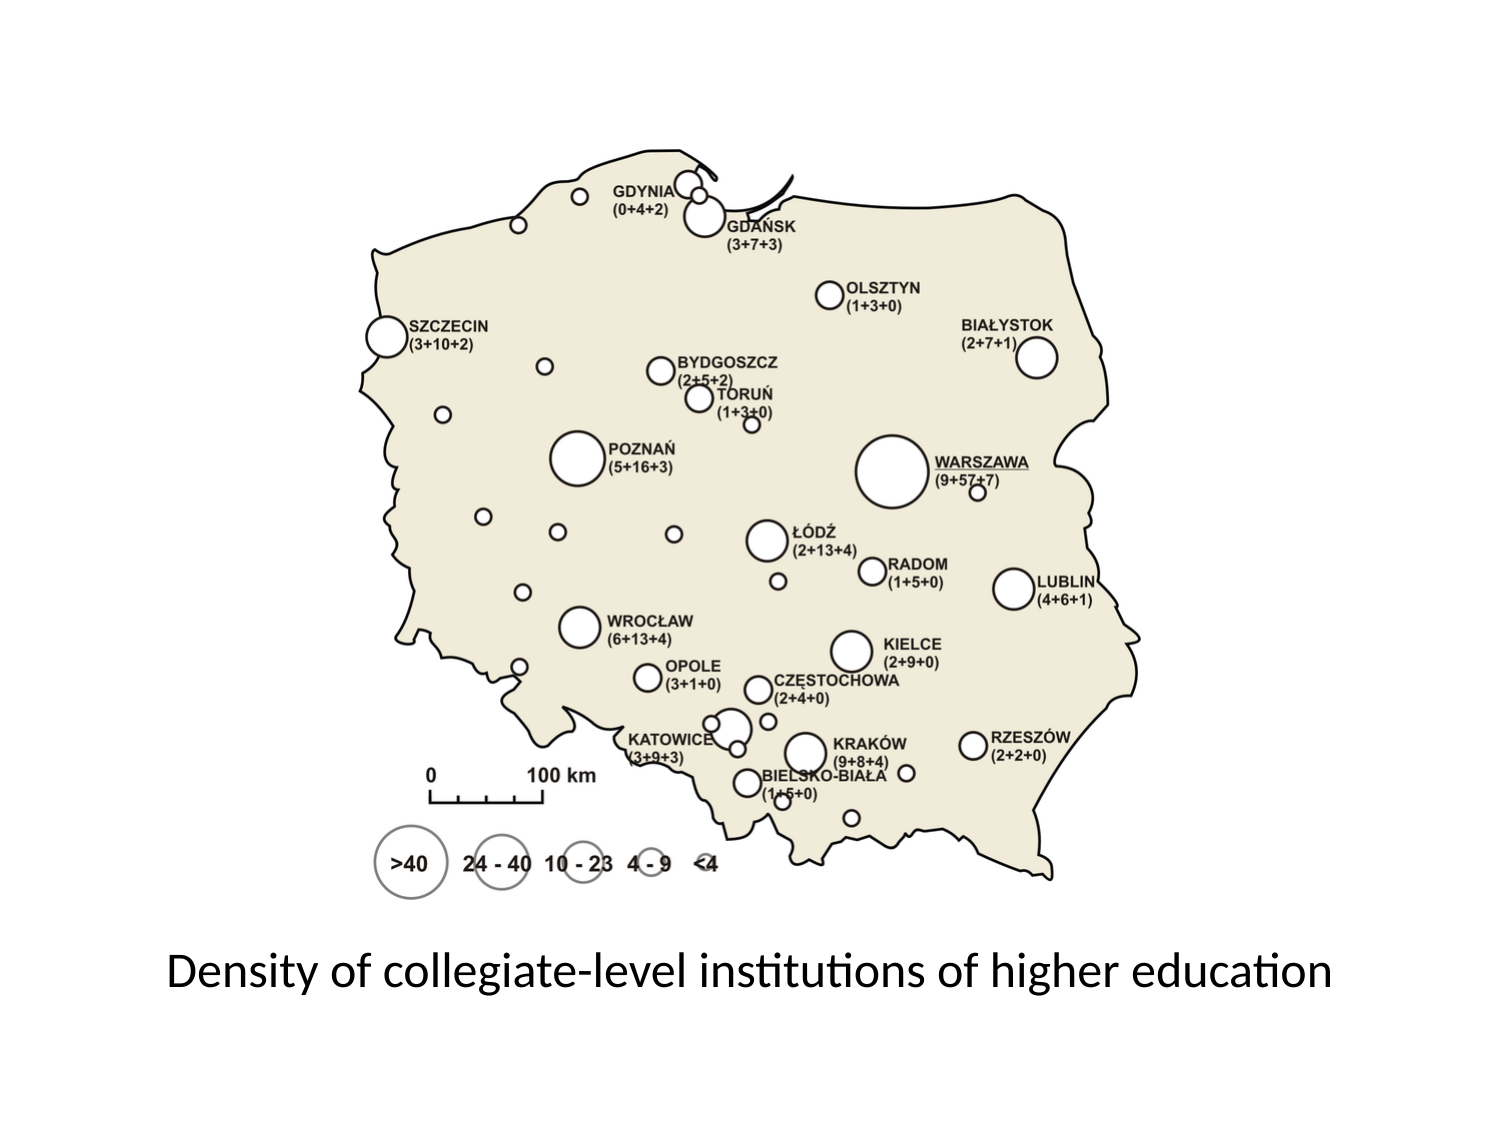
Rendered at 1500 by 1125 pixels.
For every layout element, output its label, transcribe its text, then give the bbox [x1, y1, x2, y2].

picture [358, 149, 1141, 900]
text_box Density of collegiate-level institutions of higher education [151, 929, 1349, 1005]
